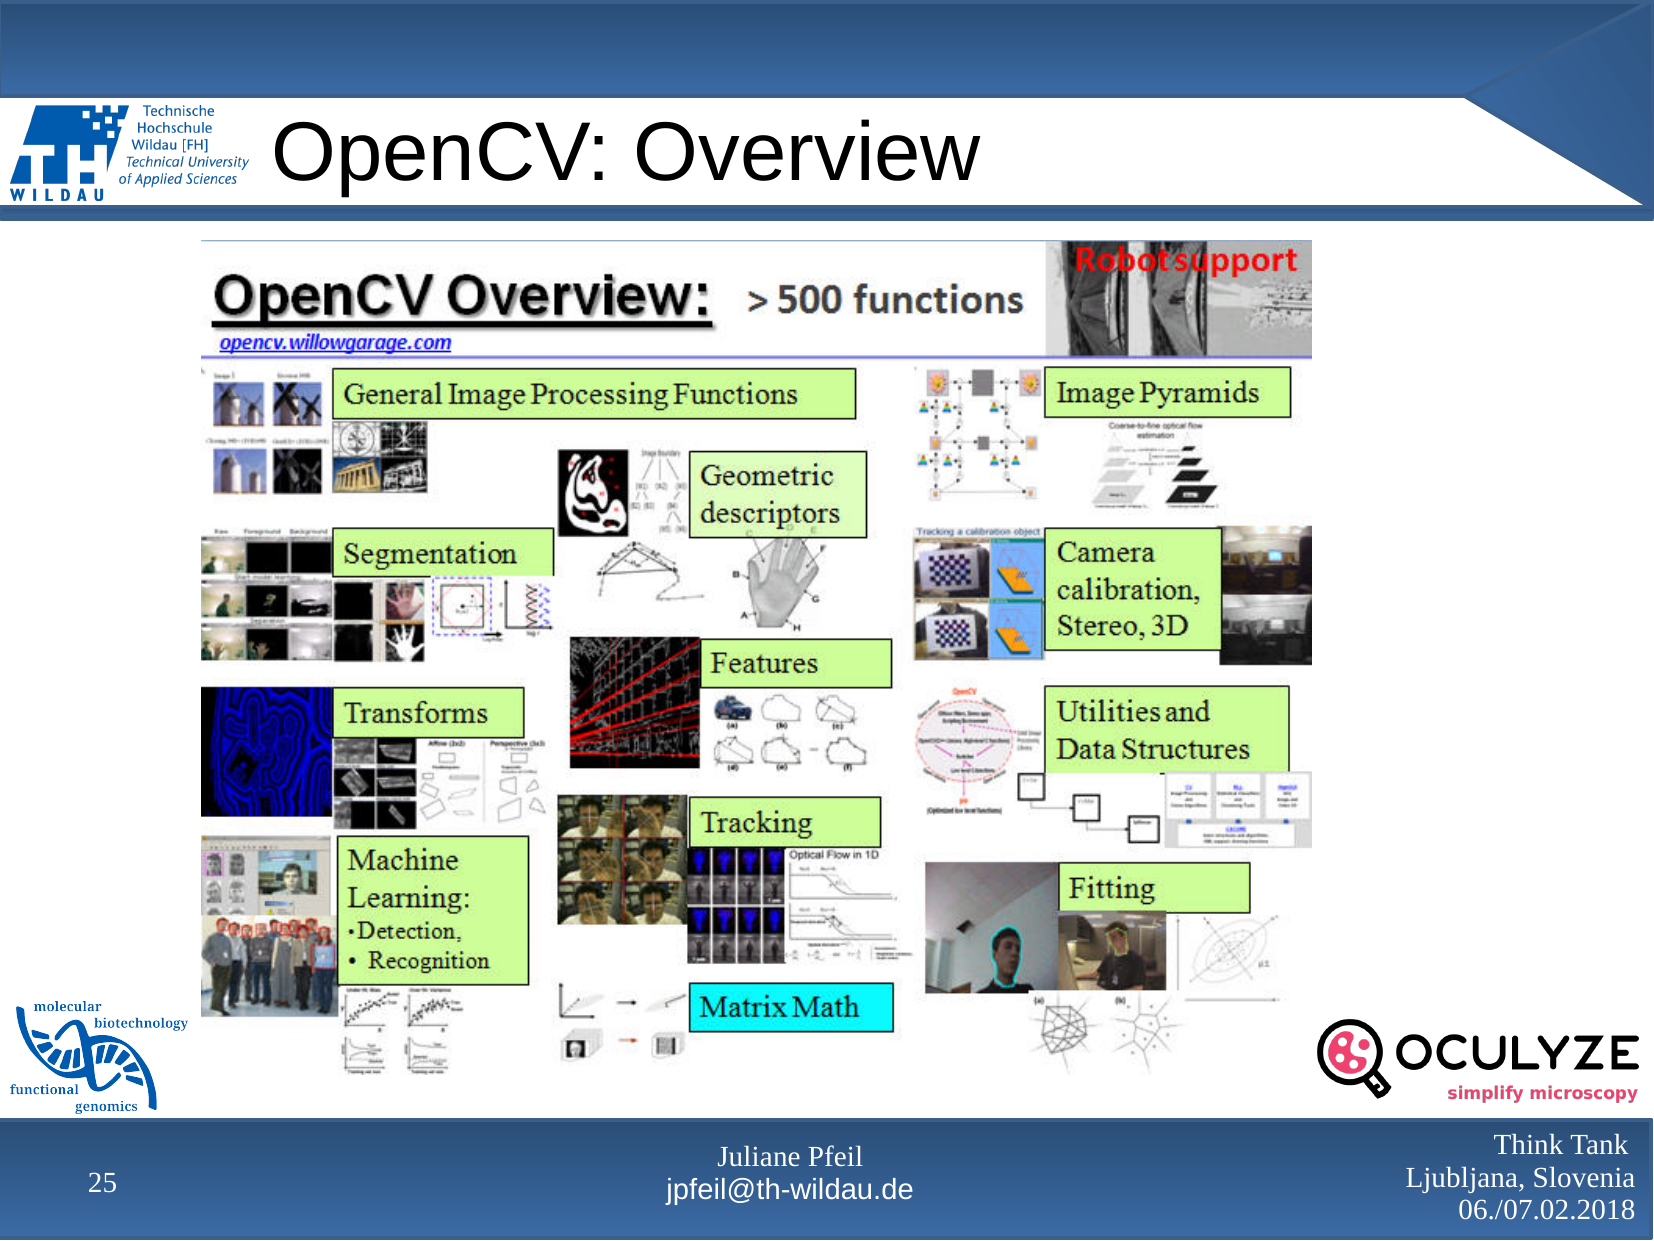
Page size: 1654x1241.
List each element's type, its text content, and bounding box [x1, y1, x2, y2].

picture [10, 1001, 188, 1114]
title OpenCV: Overview [271, 95, 1466, 207]
picture [1315, 1017, 1642, 1108]
picture [10, 105, 249, 201]
picture [201, 240, 1312, 1075]
